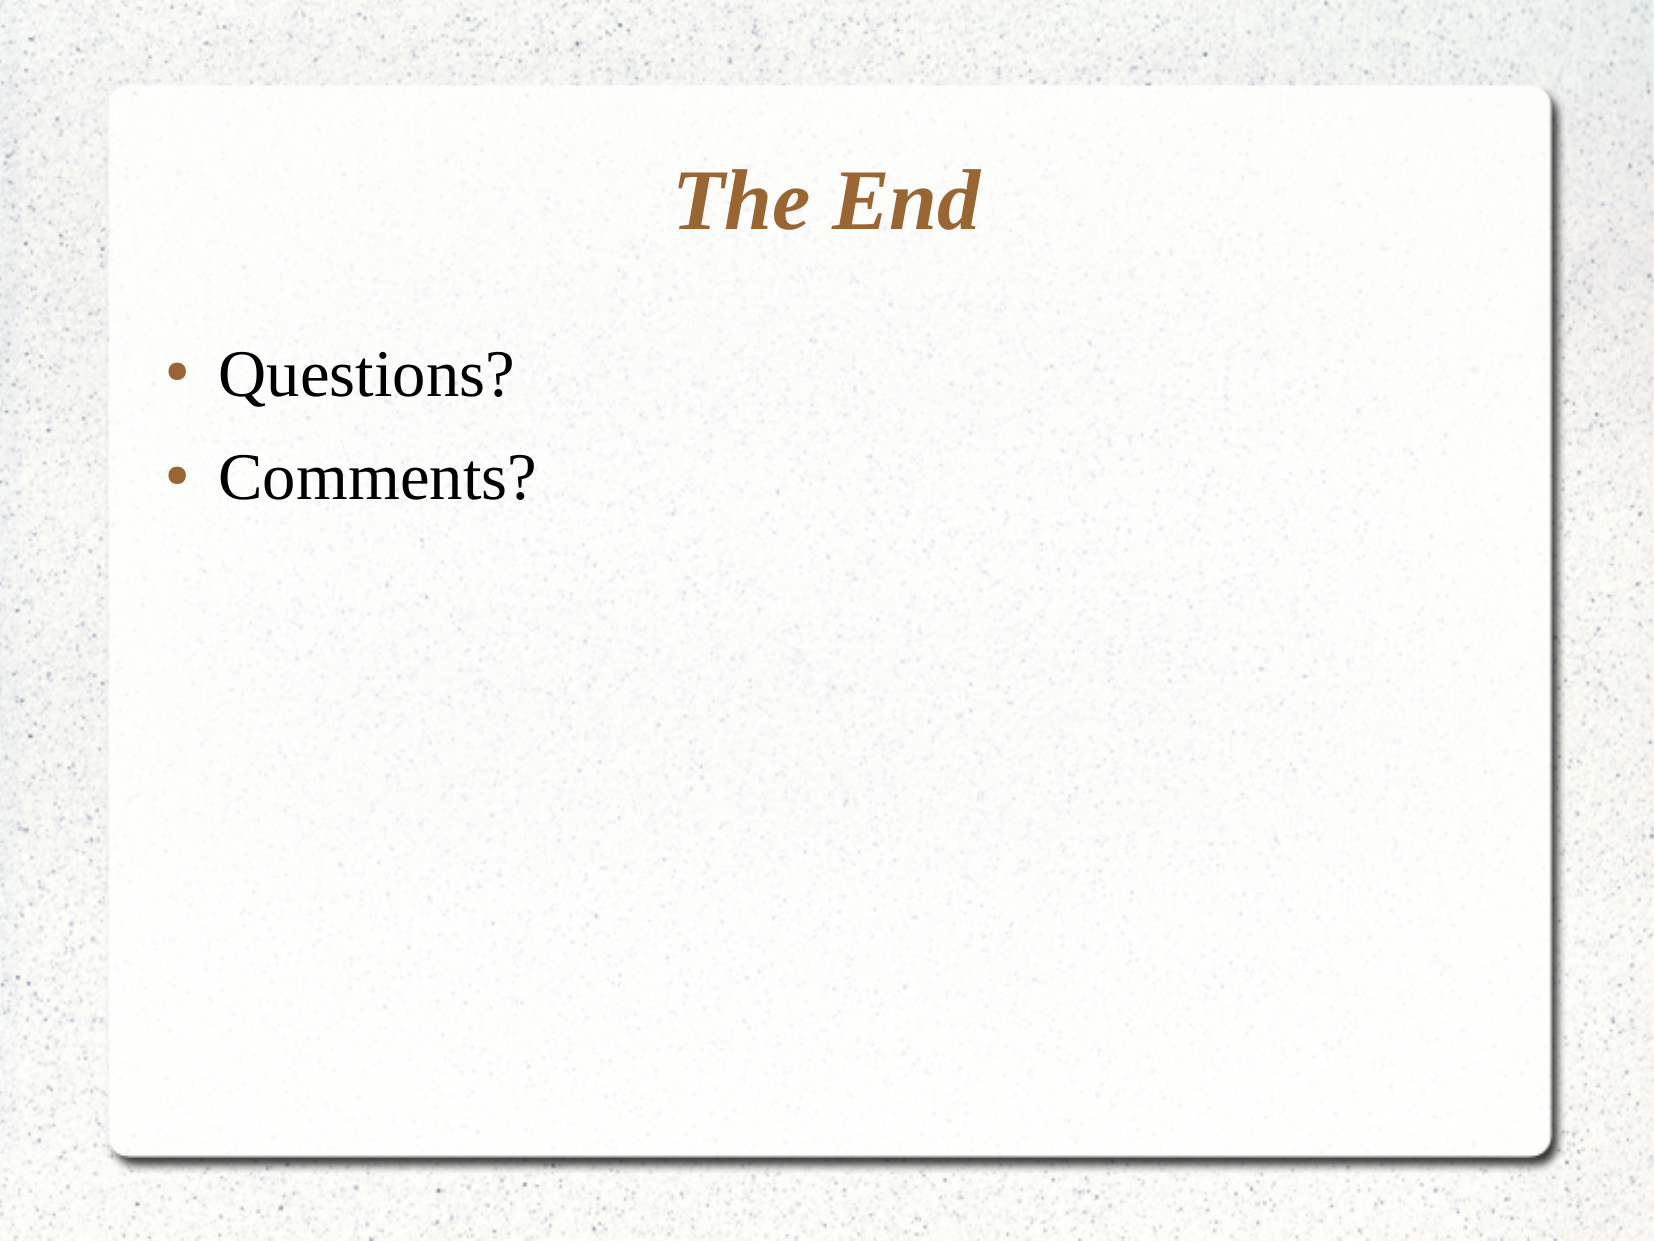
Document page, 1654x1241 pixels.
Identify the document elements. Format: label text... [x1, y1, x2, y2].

list Questions? Comments? [147, 336, 1506, 987]
title The End [118, 96, 1536, 304]
picture [0, 0, 1654, 1241]
